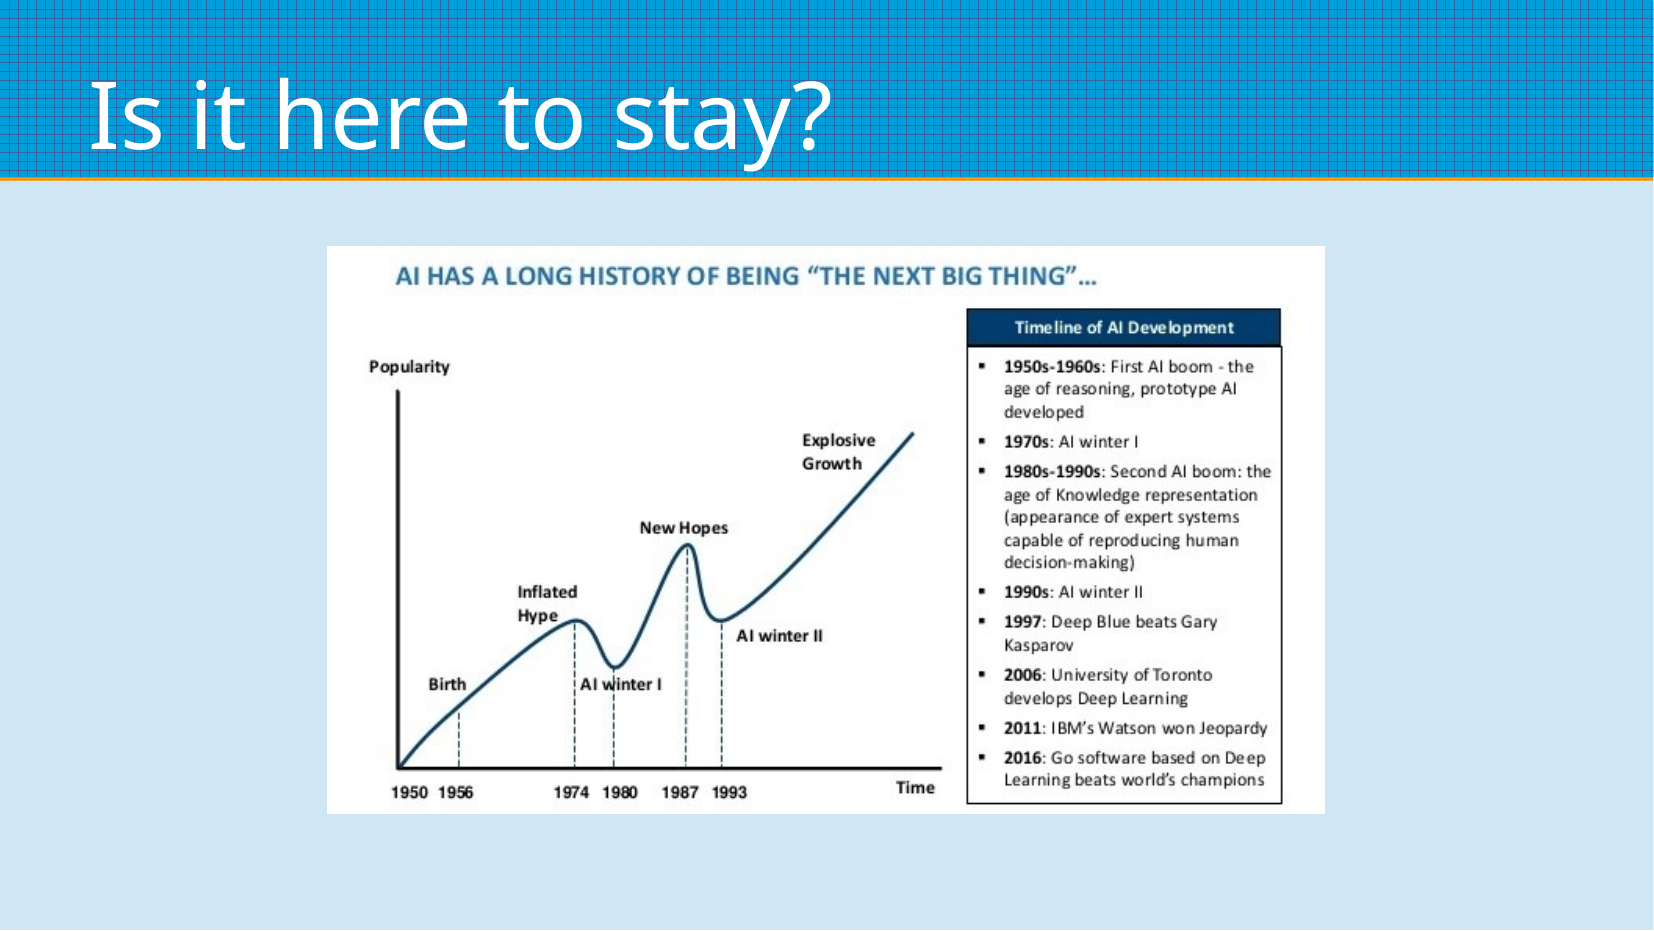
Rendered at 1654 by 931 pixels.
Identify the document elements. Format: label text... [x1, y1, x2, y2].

title Is it here to stay? [88, 14, 1565, 178]
picture [327, 246, 1325, 814]
